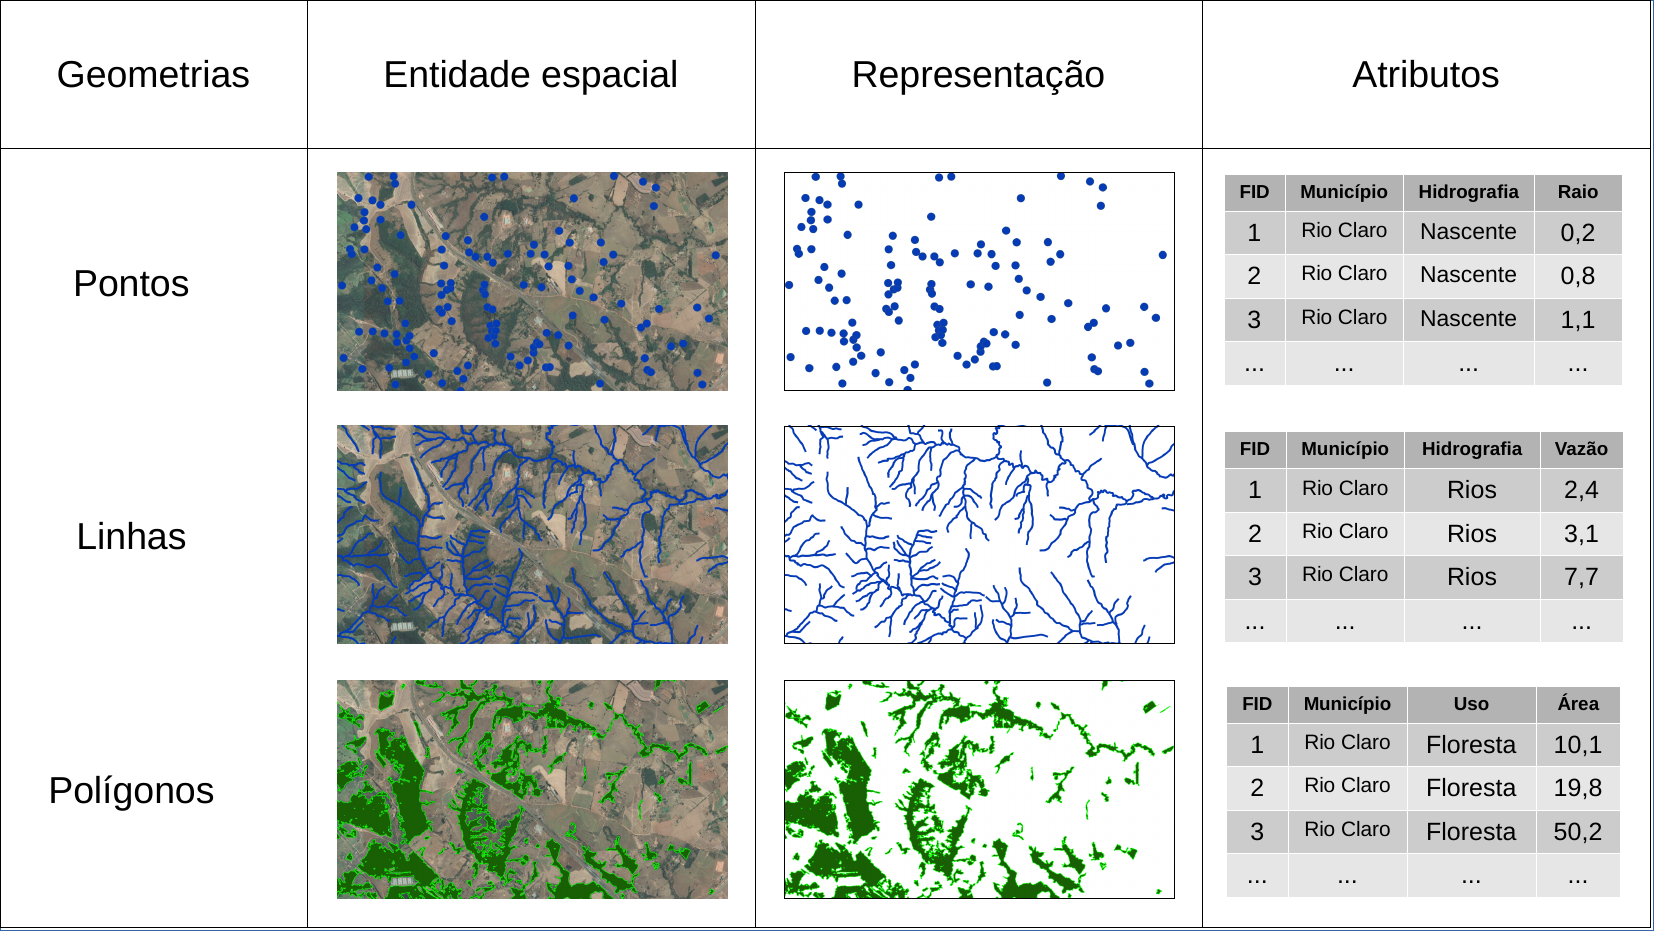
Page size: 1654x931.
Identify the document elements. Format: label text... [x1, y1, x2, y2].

text_box Pontos [58, 254, 205, 312]
table_cell 0,8 [1535, 255, 1622, 298]
picture [784, 680, 1175, 899]
table_cell ... [1227, 854, 1288, 897]
table_header Vazão [1541, 432, 1623, 468]
table_cell 10,1 [1537, 724, 1620, 766]
table_header FID [1225, 432, 1286, 468]
table_header FID [1225, 175, 1285, 211]
table_header Município [1289, 687, 1407, 723]
table_header Raio [1535, 175, 1622, 211]
table_cell Rio Claro [1287, 513, 1404, 555]
table_cell 1 [1227, 724, 1288, 766]
table_cell 2 [1225, 513, 1286, 555]
table_cell ... [1287, 600, 1404, 642]
picture [337, 680, 728, 899]
table_cell Nascente [1404, 299, 1534, 341]
table_cell 1,1 [1535, 299, 1622, 341]
table_cell ... [1404, 342, 1534, 385]
table_cell Rio Claro [1286, 255, 1403, 298]
table_cell Rio Claro [1287, 469, 1404, 512]
table_header Geometrias [1, 1, 307, 148]
table_header Uso [1408, 687, 1536, 723]
picture [784, 172, 1175, 391]
picture [337, 172, 728, 391]
text_box Polígonos [33, 762, 230, 820]
table_header Representação [756, 1, 1202, 148]
table_header Hidrografia [1405, 432, 1540, 468]
table_cell 3 [1225, 556, 1286, 599]
table_header Município [1286, 175, 1403, 211]
table_cell 3,1 [1541, 513, 1623, 555]
table_header Município [1287, 432, 1404, 468]
table_cell Rios [1405, 469, 1540, 512]
table_cell [756, 149, 1202, 927]
table_cell [1203, 149, 1650, 927]
table_cell 1 [1225, 212, 1285, 254]
table_cell 1 [1225, 469, 1286, 512]
table_cell ... [1408, 854, 1536, 897]
table_cell [1, 149, 307, 927]
table_cell Floresta [1408, 767, 1536, 810]
text_box [0, 0, 1654, 931]
table_cell 2 [1227, 767, 1288, 810]
table_cell ... [1289, 854, 1407, 897]
picture [784, 425, 1175, 644]
table_cell Floresta [1408, 811, 1536, 853]
table_header Hidrografia [1404, 175, 1534, 211]
table_cell Rio Claro [1286, 212, 1403, 254]
table_cell [308, 149, 755, 927]
table_header Entidade espacial [308, 1, 755, 148]
table_cell Floresta [1408, 724, 1536, 766]
picture [337, 425, 728, 644]
table_cell Rio Claro [1289, 724, 1407, 766]
table_cell ... [1286, 342, 1403, 385]
table_cell Rio Claro [1289, 767, 1407, 810]
table_cell 2 [1225, 255, 1285, 298]
table_cell 7,7 [1541, 556, 1623, 599]
table_cell Rios [1405, 556, 1540, 599]
table_cell ... [1225, 600, 1286, 642]
table_cell 50,2 [1537, 811, 1620, 853]
table_header Atributos [1203, 1, 1650, 148]
table_cell 0,2 [1535, 212, 1622, 254]
table_cell 2,4 [1541, 469, 1623, 512]
table_header Área [1537, 687, 1620, 723]
table_cell ... [1541, 600, 1623, 642]
table_cell ... [1535, 342, 1622, 385]
table_cell 19,8 [1537, 767, 1620, 810]
text_box Linhas [61, 508, 202, 566]
table_cell Rio Claro [1286, 299, 1403, 341]
table_cell Rio Claro [1289, 811, 1407, 853]
table_cell Nascente [1404, 255, 1534, 298]
table_cell ... [1225, 342, 1285, 385]
table_cell 3 [1227, 811, 1288, 853]
table_cell Rio Claro [1287, 556, 1404, 599]
table_cell ... [1537, 854, 1620, 897]
table_header FID [1227, 687, 1288, 723]
table_cell Rios [1405, 513, 1540, 555]
table_cell 3 [1225, 299, 1285, 341]
table_cell Nascente [1404, 212, 1534, 254]
table_cell ... [1405, 600, 1540, 642]
